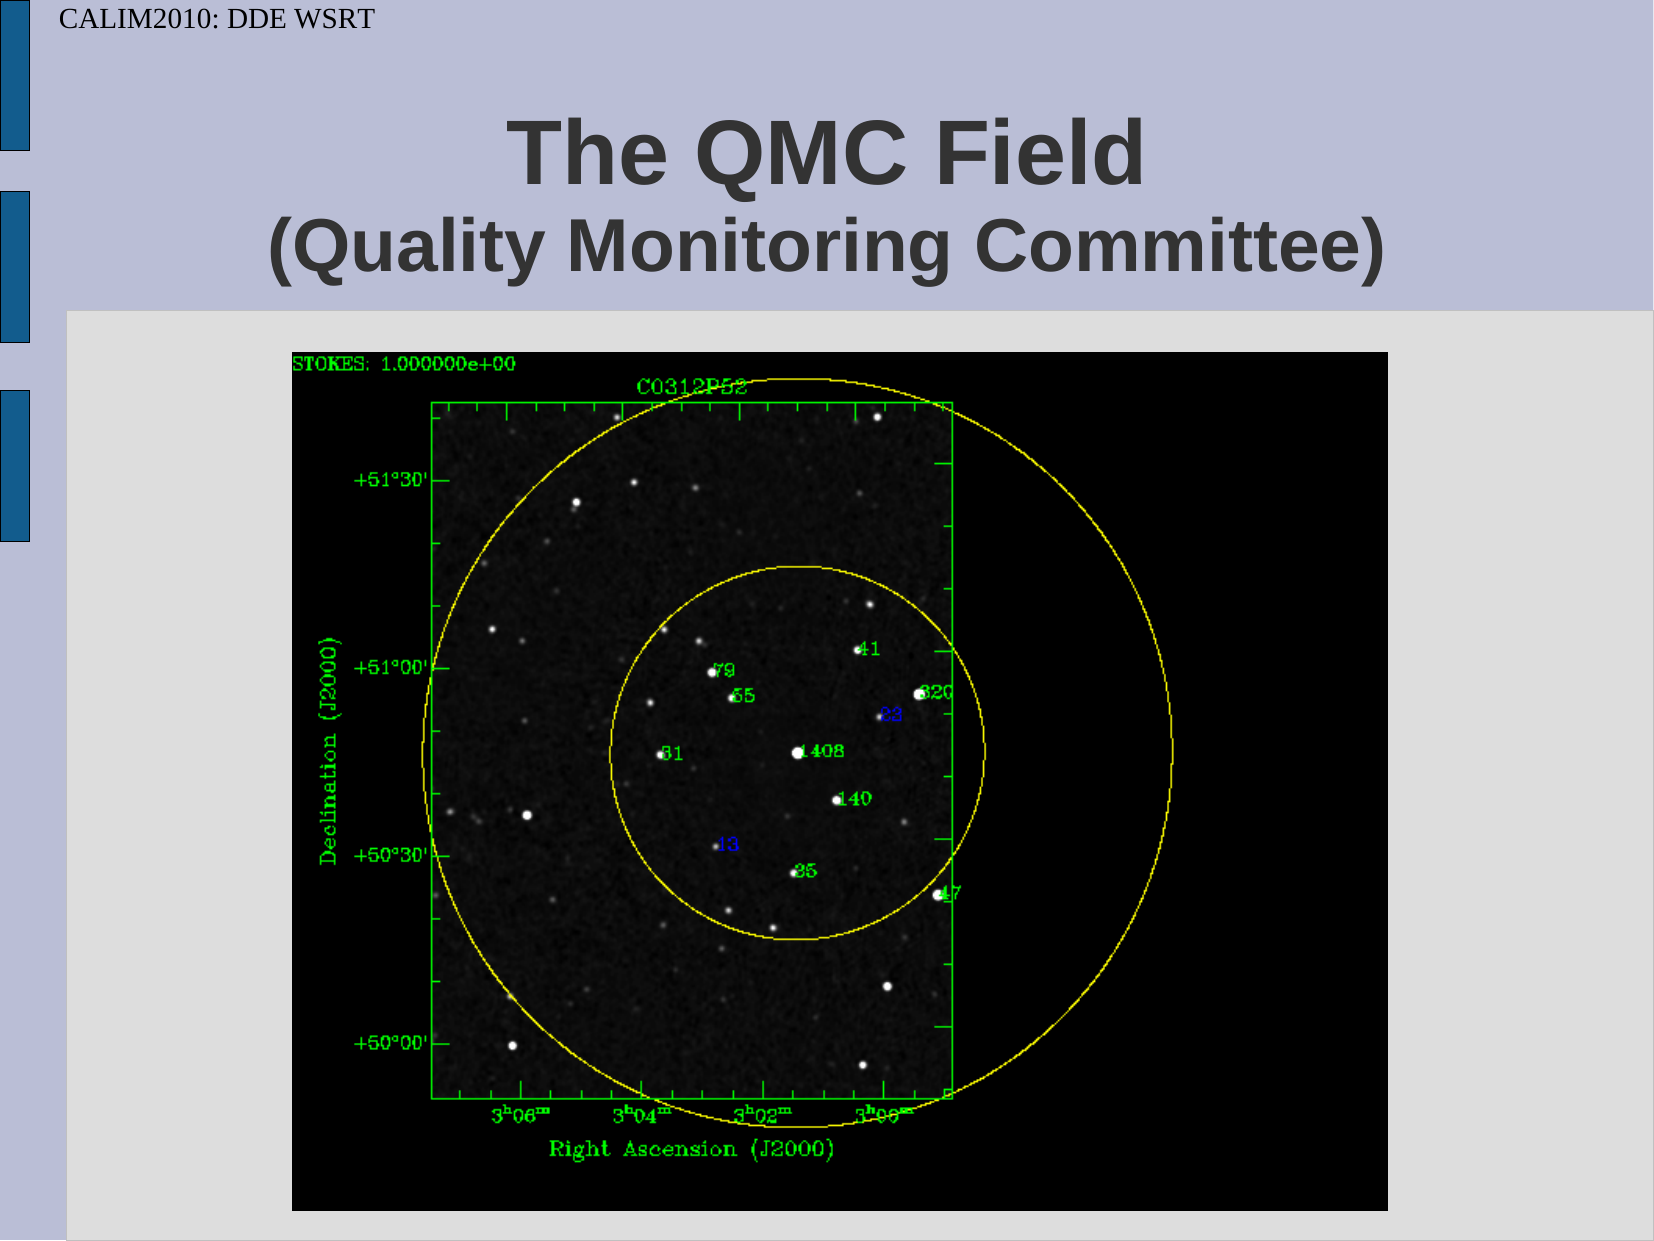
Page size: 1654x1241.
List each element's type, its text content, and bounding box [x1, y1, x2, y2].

picture [292, 352, 1388, 1211]
title The QMC Field (Quality Monitoring Committee) [121, 98, 1534, 291]
